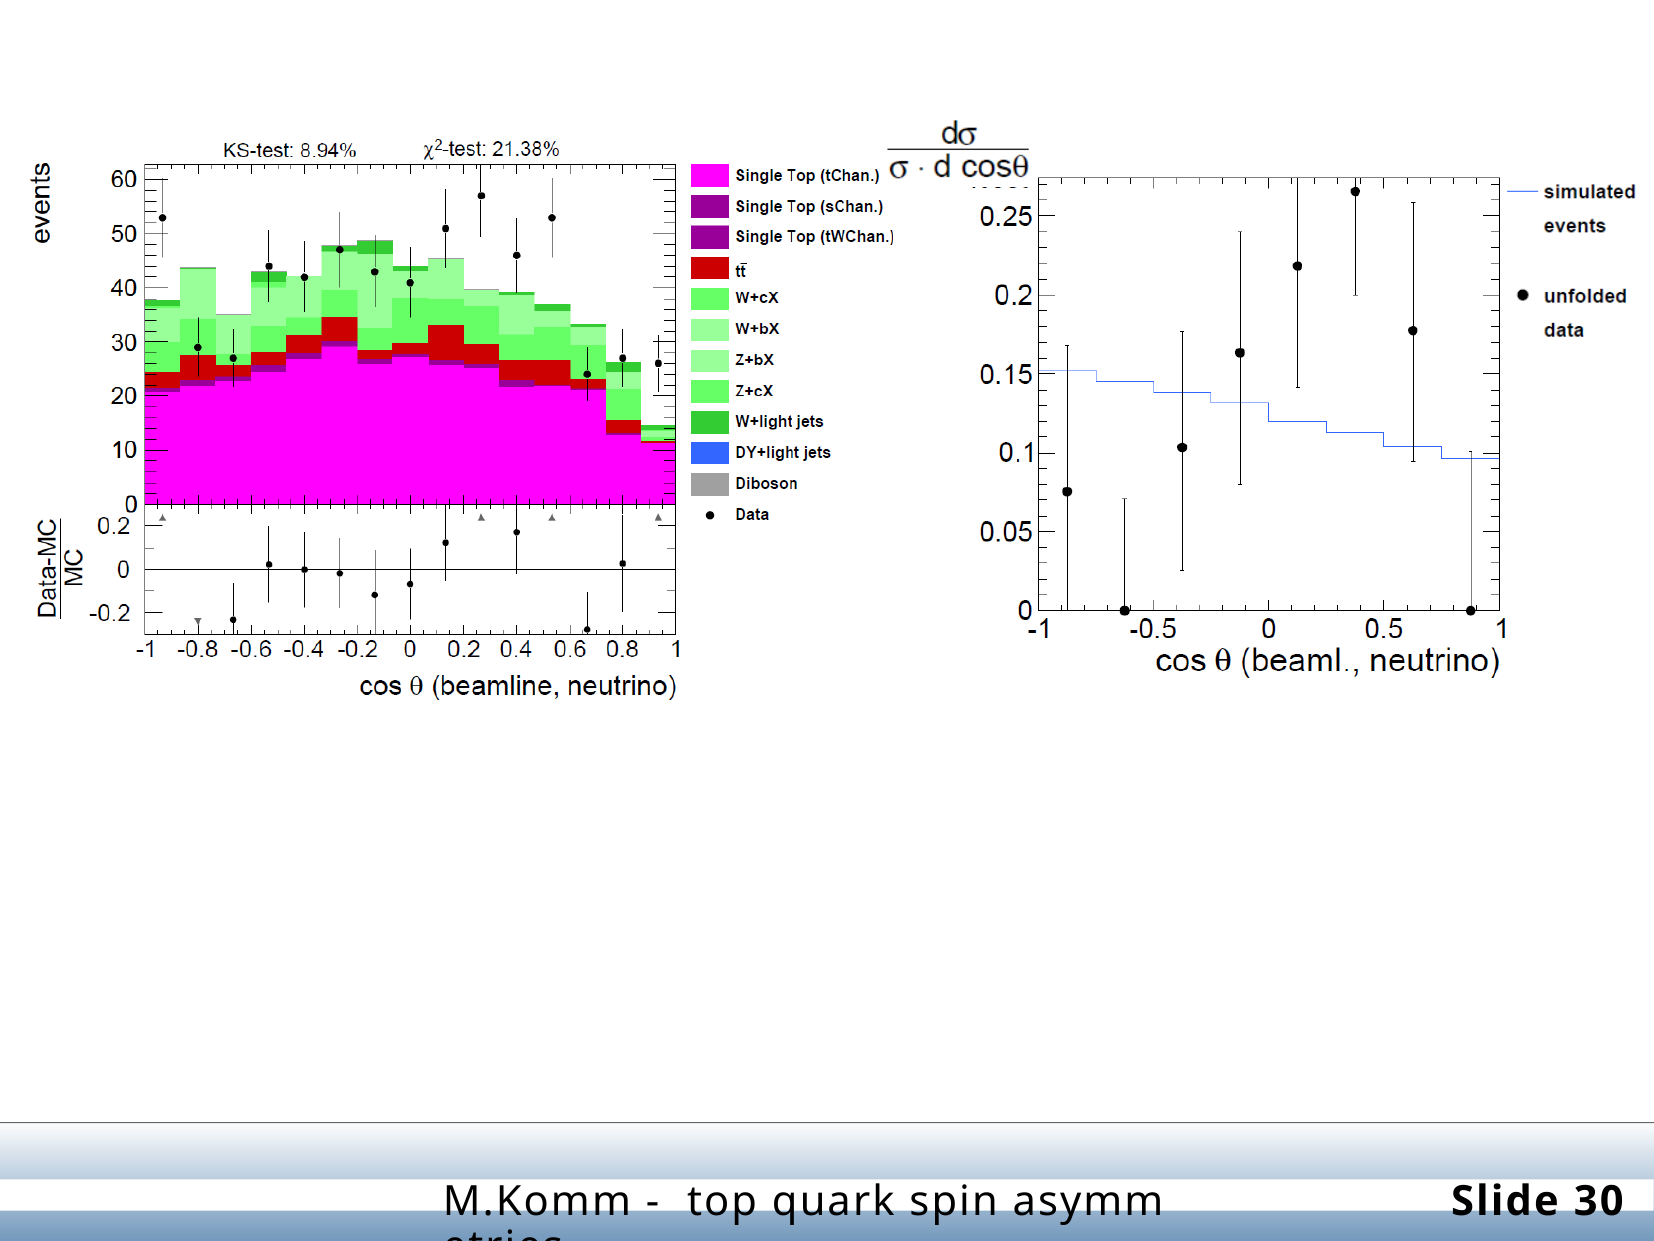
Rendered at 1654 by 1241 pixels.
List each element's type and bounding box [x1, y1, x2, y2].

picture [690, 118, 1642, 680]
picture [17, 133, 680, 703]
